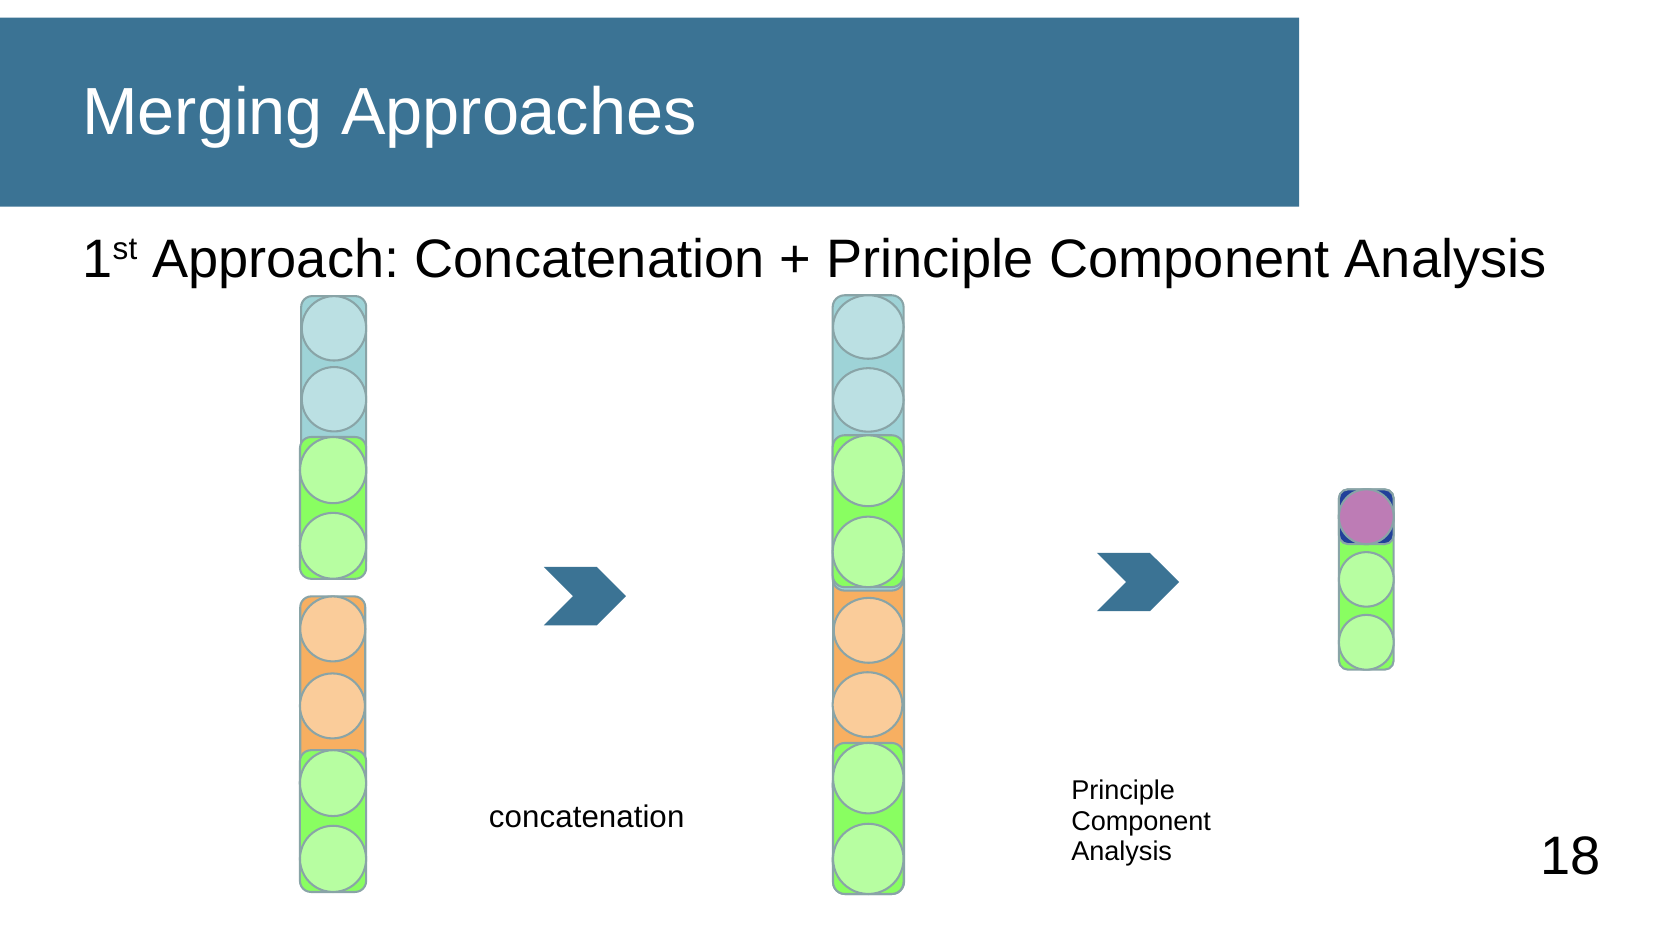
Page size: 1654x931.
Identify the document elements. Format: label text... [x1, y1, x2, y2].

text_box [832, 295, 905, 894]
list 1st Approach: Concatenation + Principle Component Analysis [82, 224, 1571, 764]
text_box [1096, 552, 1180, 612]
text_box [299, 596, 367, 892]
text_box [1338, 489, 1394, 670]
title Merging Approaches [82, 35, 1234, 189]
text_box [543, 566, 626, 626]
text_box Principle Component Analysis [1056, 768, 1229, 877]
text_box concatenation [474, 791, 703, 851]
text_box [300, 296, 367, 579]
